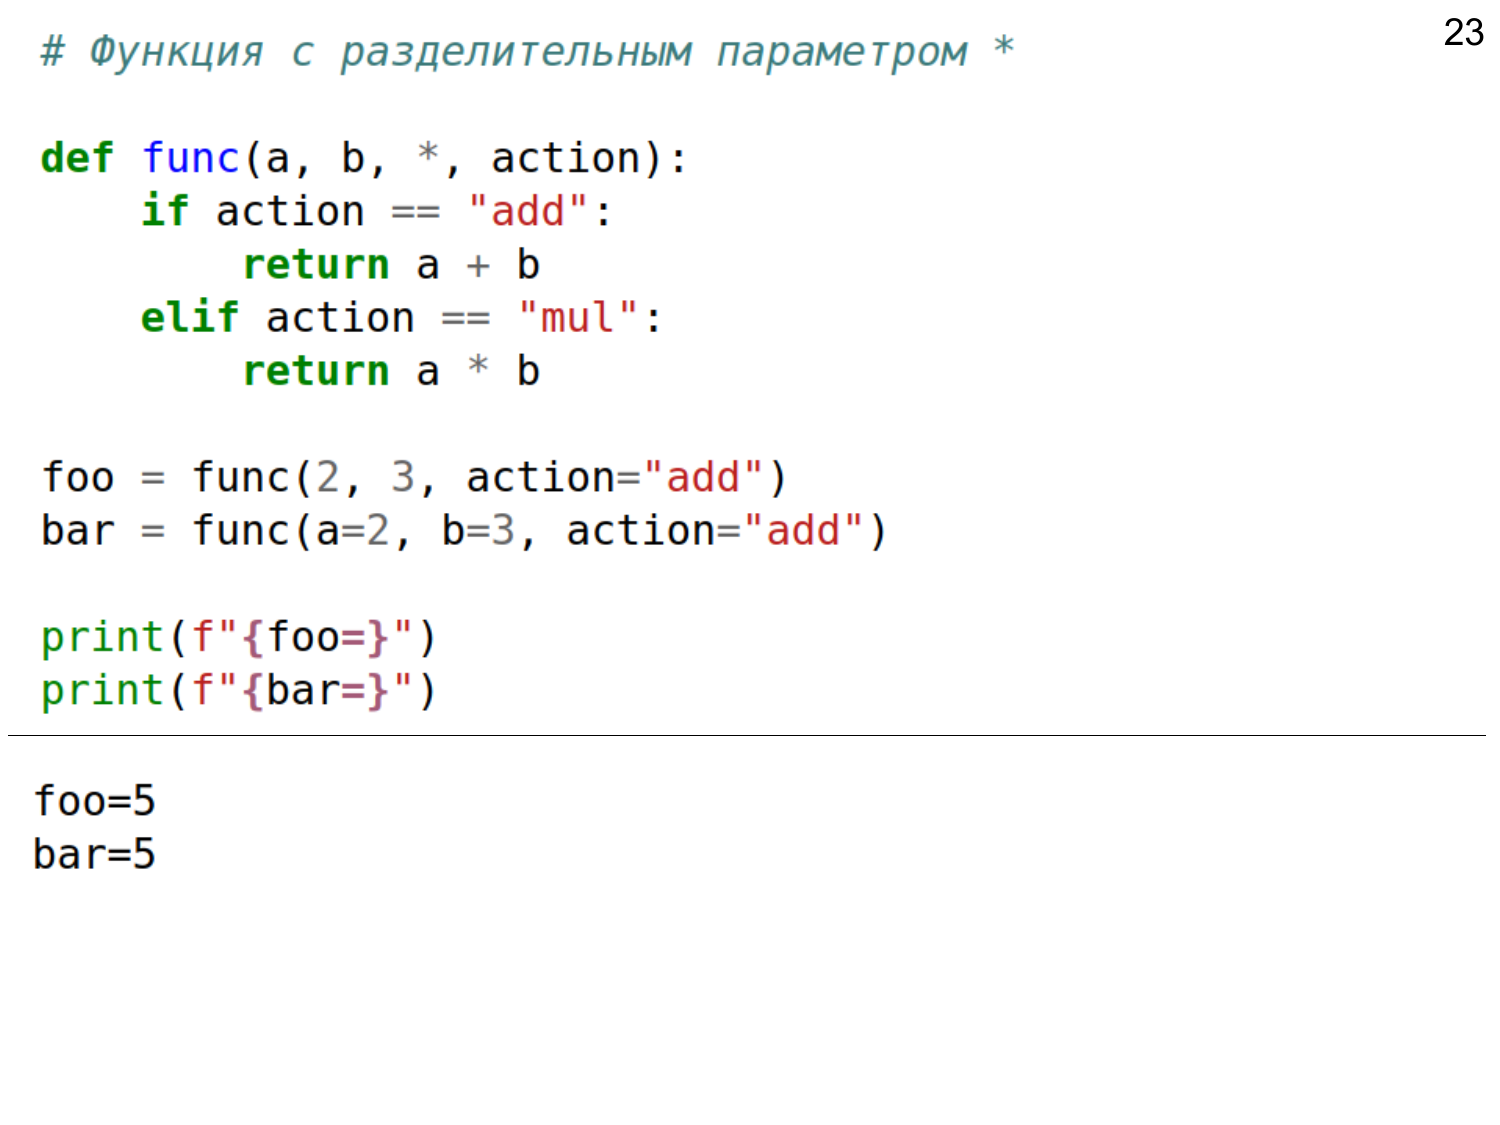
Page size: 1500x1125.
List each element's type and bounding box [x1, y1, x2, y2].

picture [22, 19, 1025, 728]
picture [26, 767, 164, 883]
